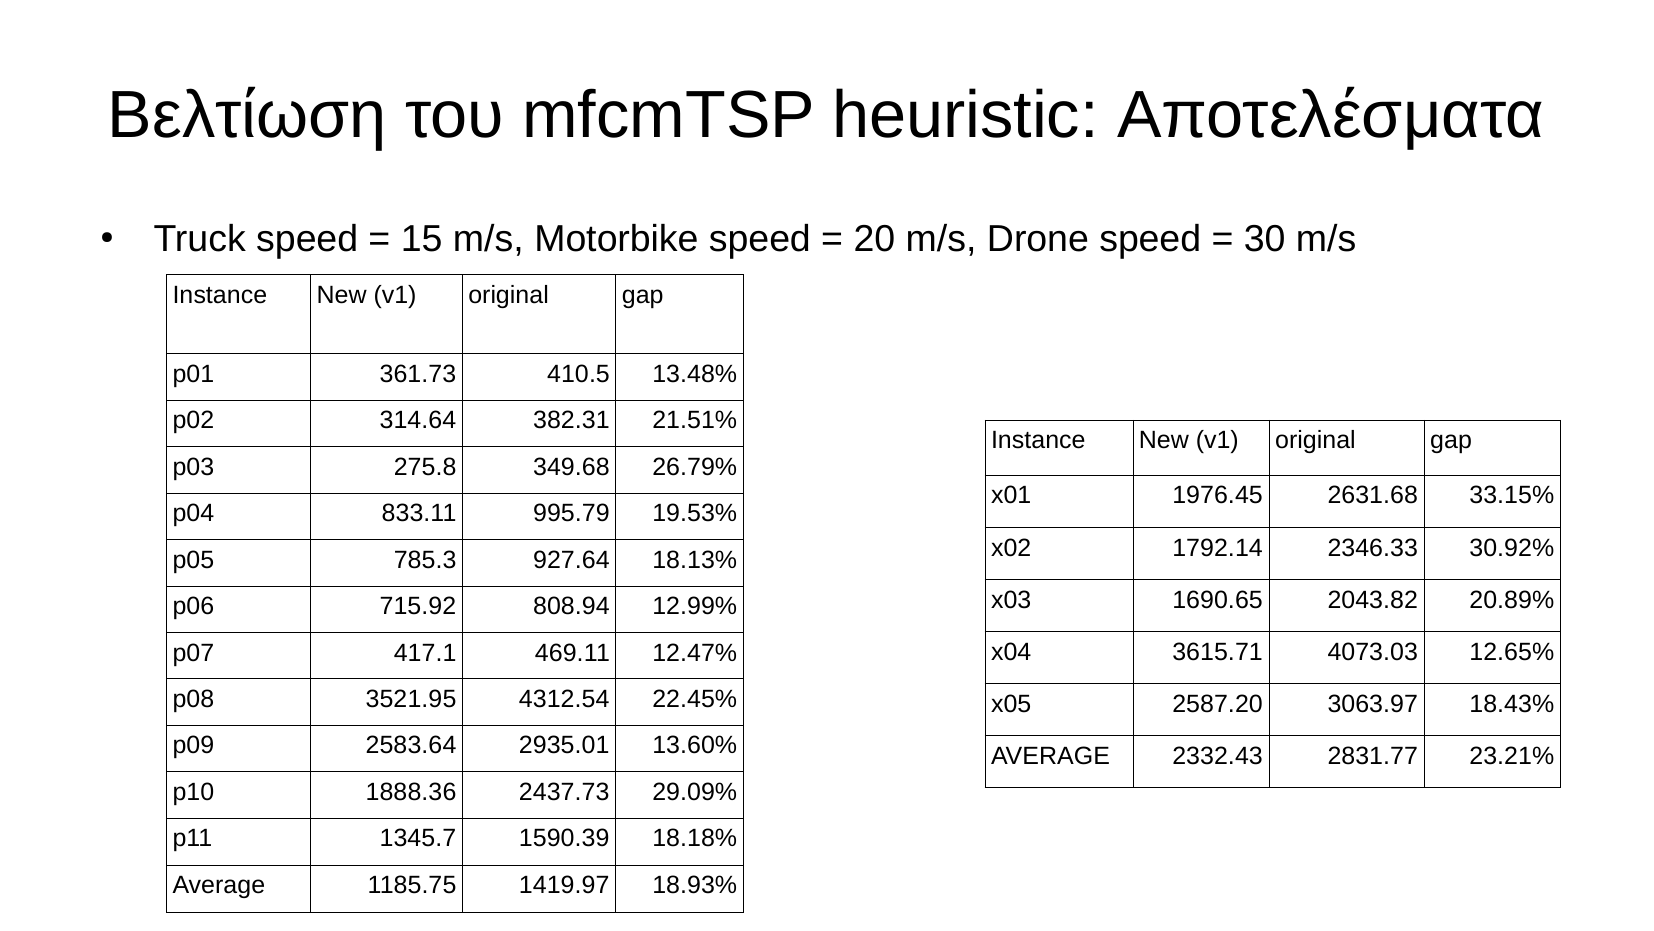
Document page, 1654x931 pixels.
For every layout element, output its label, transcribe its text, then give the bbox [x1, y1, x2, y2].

table_cell 23.21% [1425, 736, 1560, 787]
table_header gap [1425, 421, 1560, 475]
table_cell x05 [986, 684, 1133, 735]
table_cell 417.1 [311, 633, 462, 678]
table_cell 1976.45 [1134, 476, 1269, 527]
table_cell x04 [986, 632, 1133, 683]
table_header original [463, 275, 615, 353]
table_cell 3521.95 [311, 679, 462, 725]
table_cell p09 [167, 726, 310, 771]
table_cell x02 [986, 528, 1133, 579]
table_cell 469.11 [463, 633, 615, 678]
table_cell 12.99% [616, 587, 743, 632]
table_cell p05 [167, 540, 310, 586]
table_cell 808.94 [463, 587, 615, 632]
table_cell 361.73 [311, 354, 462, 400]
table_cell p02 [167, 401, 310, 446]
table_cell 18.93% [616, 866, 743, 912]
table_cell p06 [167, 587, 310, 632]
table_cell 20.89% [1425, 580, 1560, 631]
table_cell 2043.82 [1270, 580, 1424, 631]
table_cell 29.09% [616, 772, 743, 818]
table_cell 18.43% [1425, 684, 1560, 735]
table_cell 275.8 [311, 447, 462, 493]
table_cell 382.31 [463, 401, 615, 446]
list Truck speed = 15 m/s, Motorbike speed = 20 m/s, Drone speed = 30 m/s [82, 217, 1571, 901]
table_cell 2346.33 [1270, 528, 1424, 579]
table_cell 2583.64 [311, 726, 462, 771]
table_cell 18.18% [616, 819, 743, 865]
table_cell 3063.97 [1270, 684, 1424, 735]
table_header Instance [986, 421, 1133, 475]
table_cell 2437.73 [463, 772, 615, 818]
table_header gap [616, 275, 743, 353]
table_cell 12.47% [616, 633, 743, 678]
table_cell 13.60% [616, 726, 743, 771]
table_cell 1419.97 [463, 866, 615, 912]
table_cell 3615.71 [1134, 632, 1269, 683]
table_cell AVERAGE [986, 736, 1133, 787]
table_cell 1690.65 [1134, 580, 1269, 631]
table_cell 314.64 [311, 401, 462, 446]
table_cell p07 [167, 633, 310, 678]
table_cell 1792.14 [1134, 528, 1269, 579]
table_cell 1185.75 [311, 866, 462, 912]
table_cell 33.15% [1425, 476, 1560, 527]
table_cell 833.11 [311, 494, 462, 539]
table_cell 410.5 [463, 354, 615, 400]
table_cell Average [167, 866, 310, 912]
title Βελτίωση του mfcmTSP heuristic: Αποτελέσματα [82, 37, 1571, 193]
table_cell x03 [986, 580, 1133, 631]
table_cell 785.3 [311, 540, 462, 586]
table_cell 715.92 [311, 587, 462, 632]
table_cell 1590.39 [463, 819, 615, 865]
table_cell p04 [167, 494, 310, 539]
table_cell 13.48% [616, 354, 743, 400]
table_cell 2831.77 [1270, 736, 1424, 787]
table_cell 349.68 [463, 447, 615, 493]
table_cell p10 [167, 772, 310, 818]
table_cell 21.51% [616, 401, 743, 446]
table_cell 26.79% [616, 447, 743, 493]
table_cell p01 [167, 354, 310, 400]
table_cell 995.79 [463, 494, 615, 539]
table_cell 927.64 [463, 540, 615, 586]
table_cell 12.65% [1425, 632, 1560, 683]
table_cell 18.13% [616, 540, 743, 586]
table_cell p11 [167, 819, 310, 865]
table_cell 1345.7 [311, 819, 462, 865]
table_cell 1888.36 [311, 772, 462, 818]
table_cell 30.92% [1425, 528, 1560, 579]
table_cell p03 [167, 447, 310, 493]
table_cell 2631.68 [1270, 476, 1424, 527]
table_cell x01 [986, 476, 1133, 527]
table_cell 19.53% [616, 494, 743, 539]
table_header original [1270, 421, 1424, 475]
table_cell 2332.43 [1134, 736, 1269, 787]
table_header New (v1) [311, 275, 462, 353]
table_cell p08 [167, 679, 310, 725]
table_cell 4073.03 [1270, 632, 1424, 683]
table_header New (v1) [1134, 421, 1269, 475]
table_cell 4312.54 [463, 679, 615, 725]
table_cell 2587.20 [1134, 684, 1269, 735]
table_cell 22.45% [616, 679, 743, 725]
table_cell 2935.01 [463, 726, 615, 771]
table_header Instance [167, 275, 310, 353]
